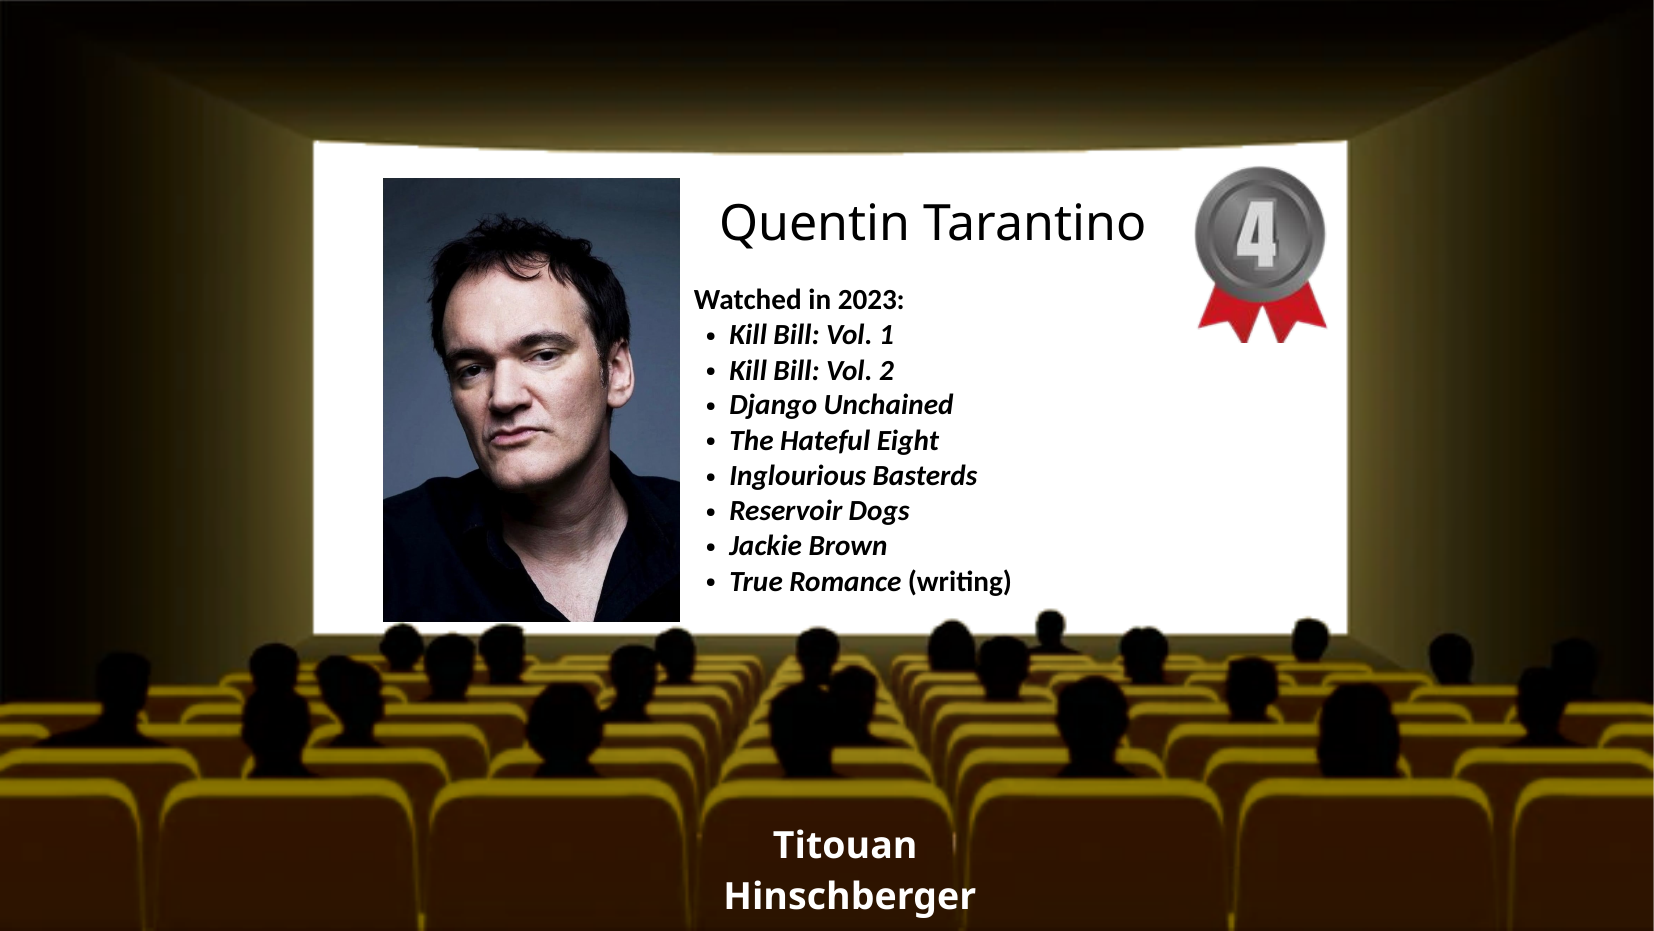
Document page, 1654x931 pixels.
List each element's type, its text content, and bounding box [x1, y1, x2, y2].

text_box Watched in 2023: Kill Bill: Vol. 1 Kill Bill: Vol. 2 Django Unchained The Hateful Eight Inglourious Basterds Reservoir Dogs Jackie Brown True Romance (writing) [680, 265, 1347, 621]
picture [0, 0, 1654, 931]
text_box Quentin Tarantino [680, 179, 1188, 265]
